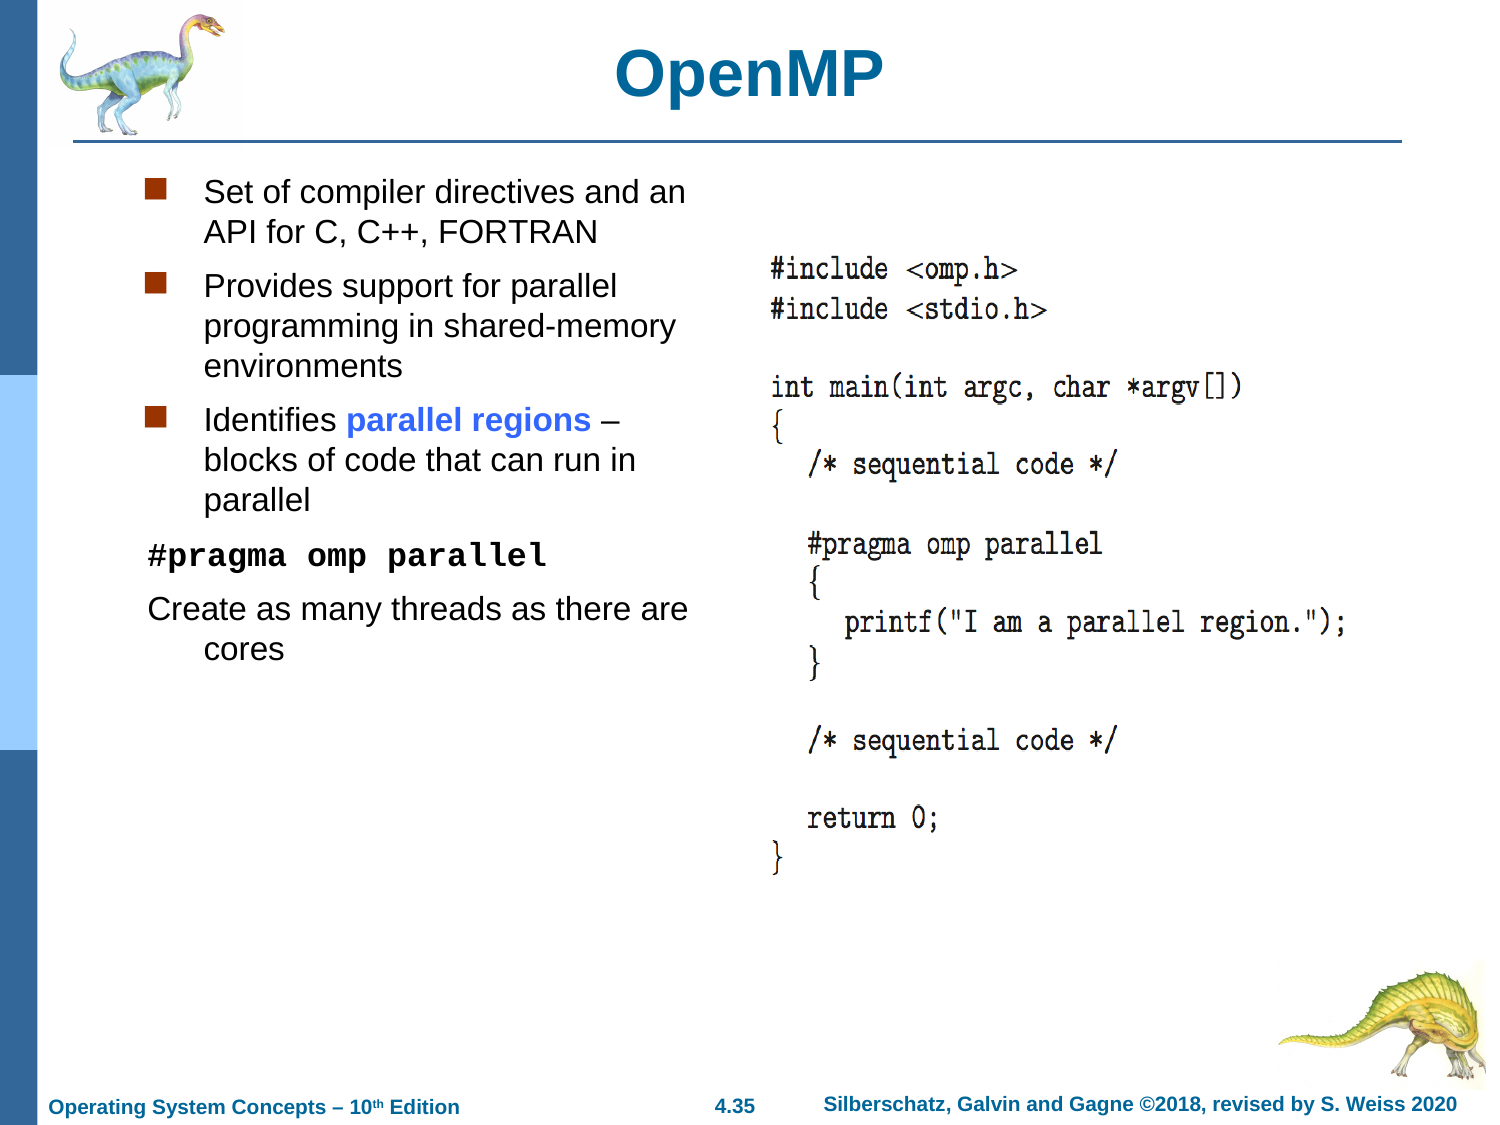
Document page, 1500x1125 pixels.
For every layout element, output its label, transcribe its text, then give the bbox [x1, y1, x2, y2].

picture [1140, 1096, 1148, 1101]
title OpenMP [75, 22, 1426, 118]
picture [1275, 959, 1486, 1090]
picture [739, 241, 1411, 897]
picture [46, 0, 243, 149]
list Set of compiler directives and an API for C, C++, FORTRAN Provides support for parallel programming in shared-memory environments Identifies parallel regions – blocks of code that can run in parallel #pragma omp parallel Create as many threads as there are cores [132, 162, 717, 898]
